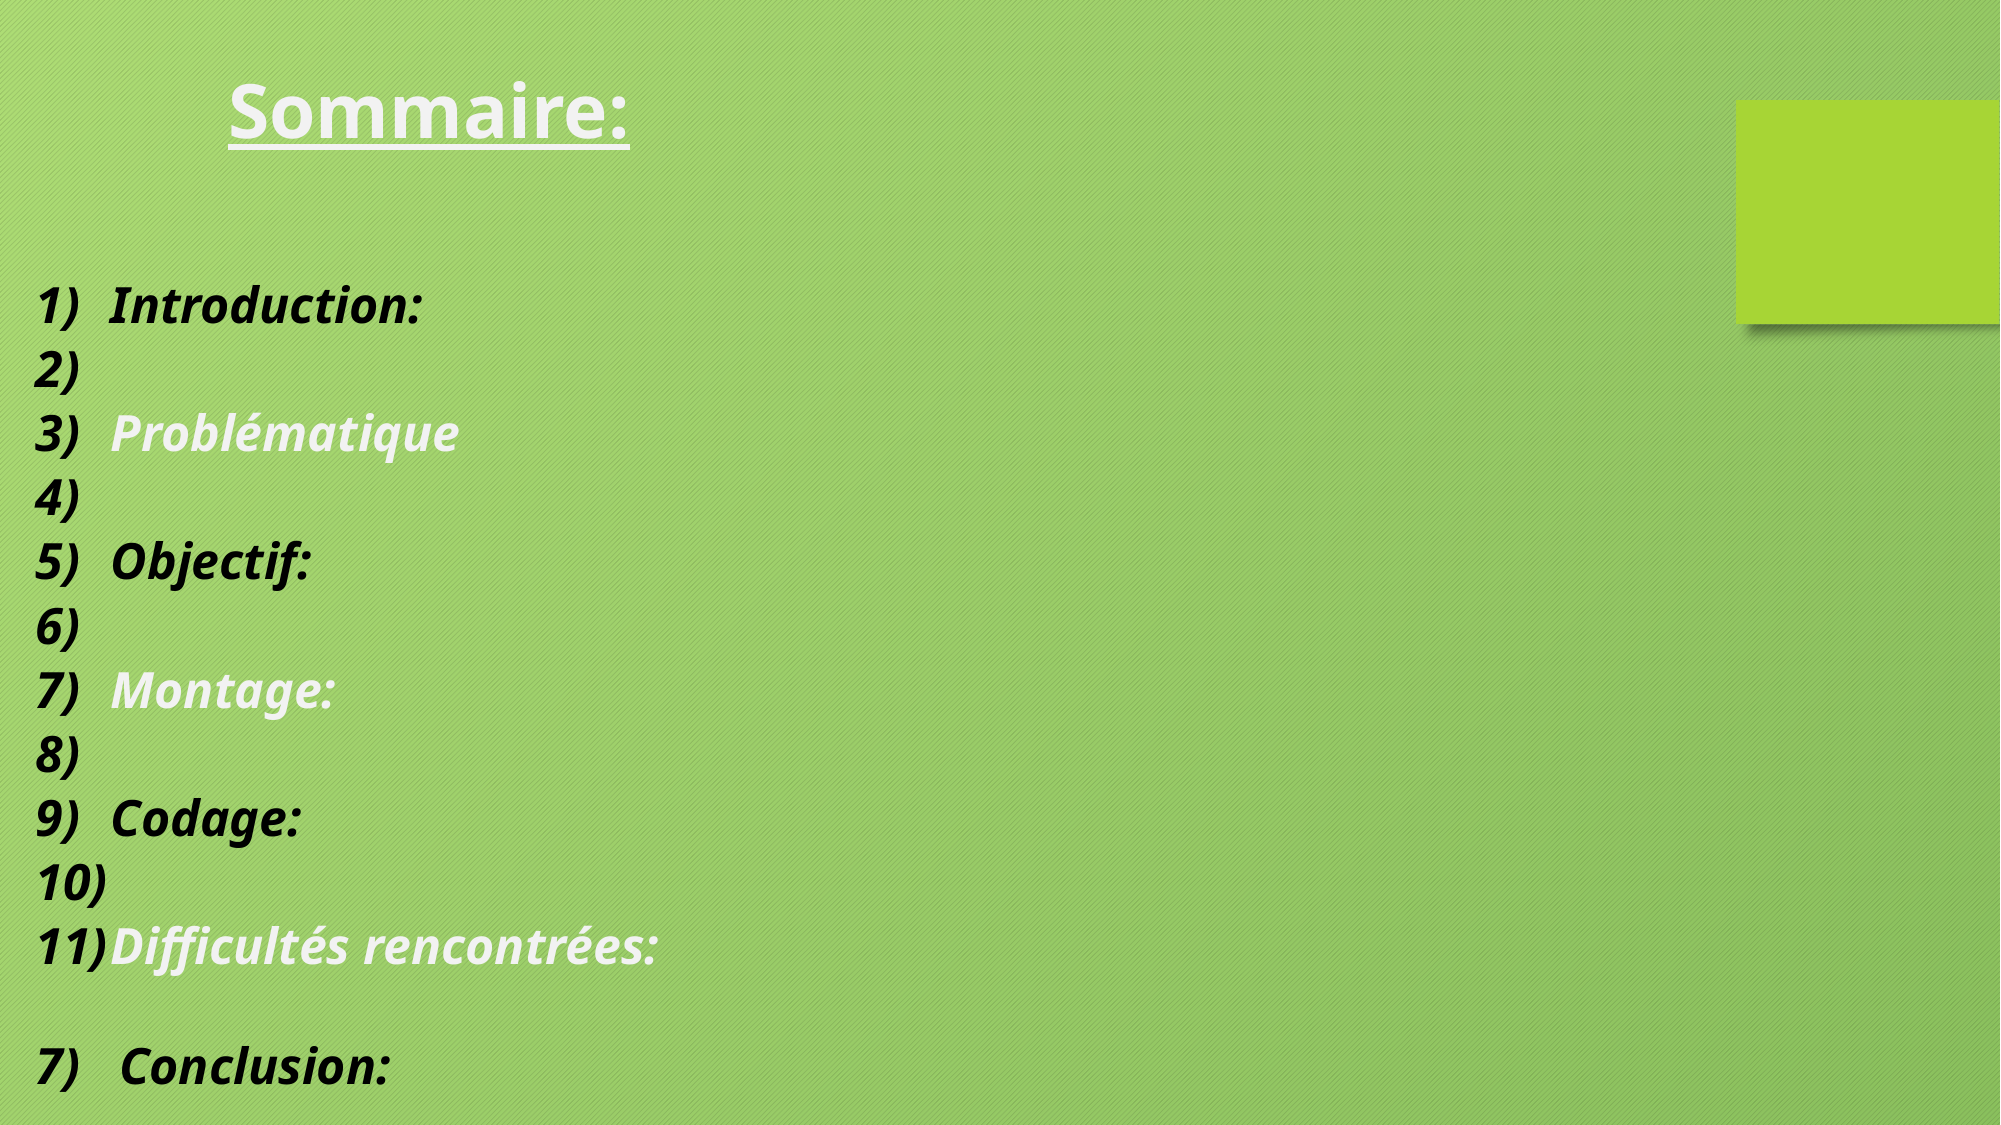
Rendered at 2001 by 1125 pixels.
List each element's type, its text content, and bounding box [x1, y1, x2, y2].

text_box Sommaire: Introduction: Problématique Objectif: Montage: Codage: Difficultés rencontrées: 7) Conclusion: [20, 55, 1964, 1071]
